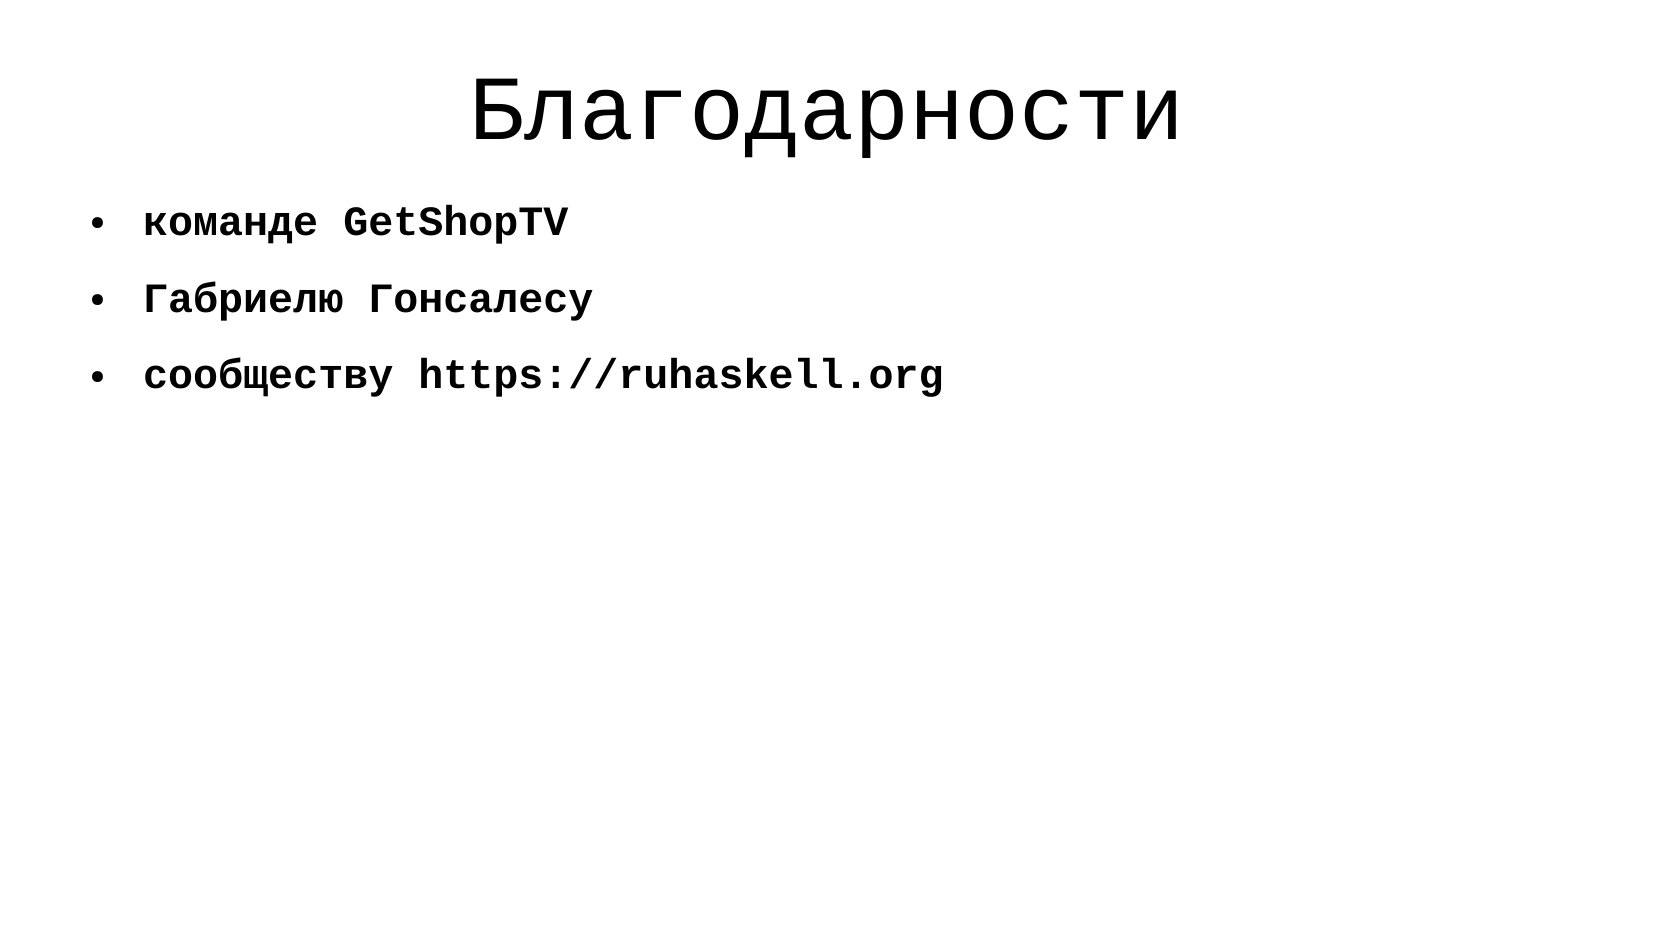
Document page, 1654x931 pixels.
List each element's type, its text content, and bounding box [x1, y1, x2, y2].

title Благодарности [82, 37, 1571, 193]
list команде GetShopTV Габриелю Гонсалесу сообществу https://ruhaskell.org [72, 200, 1561, 696]
